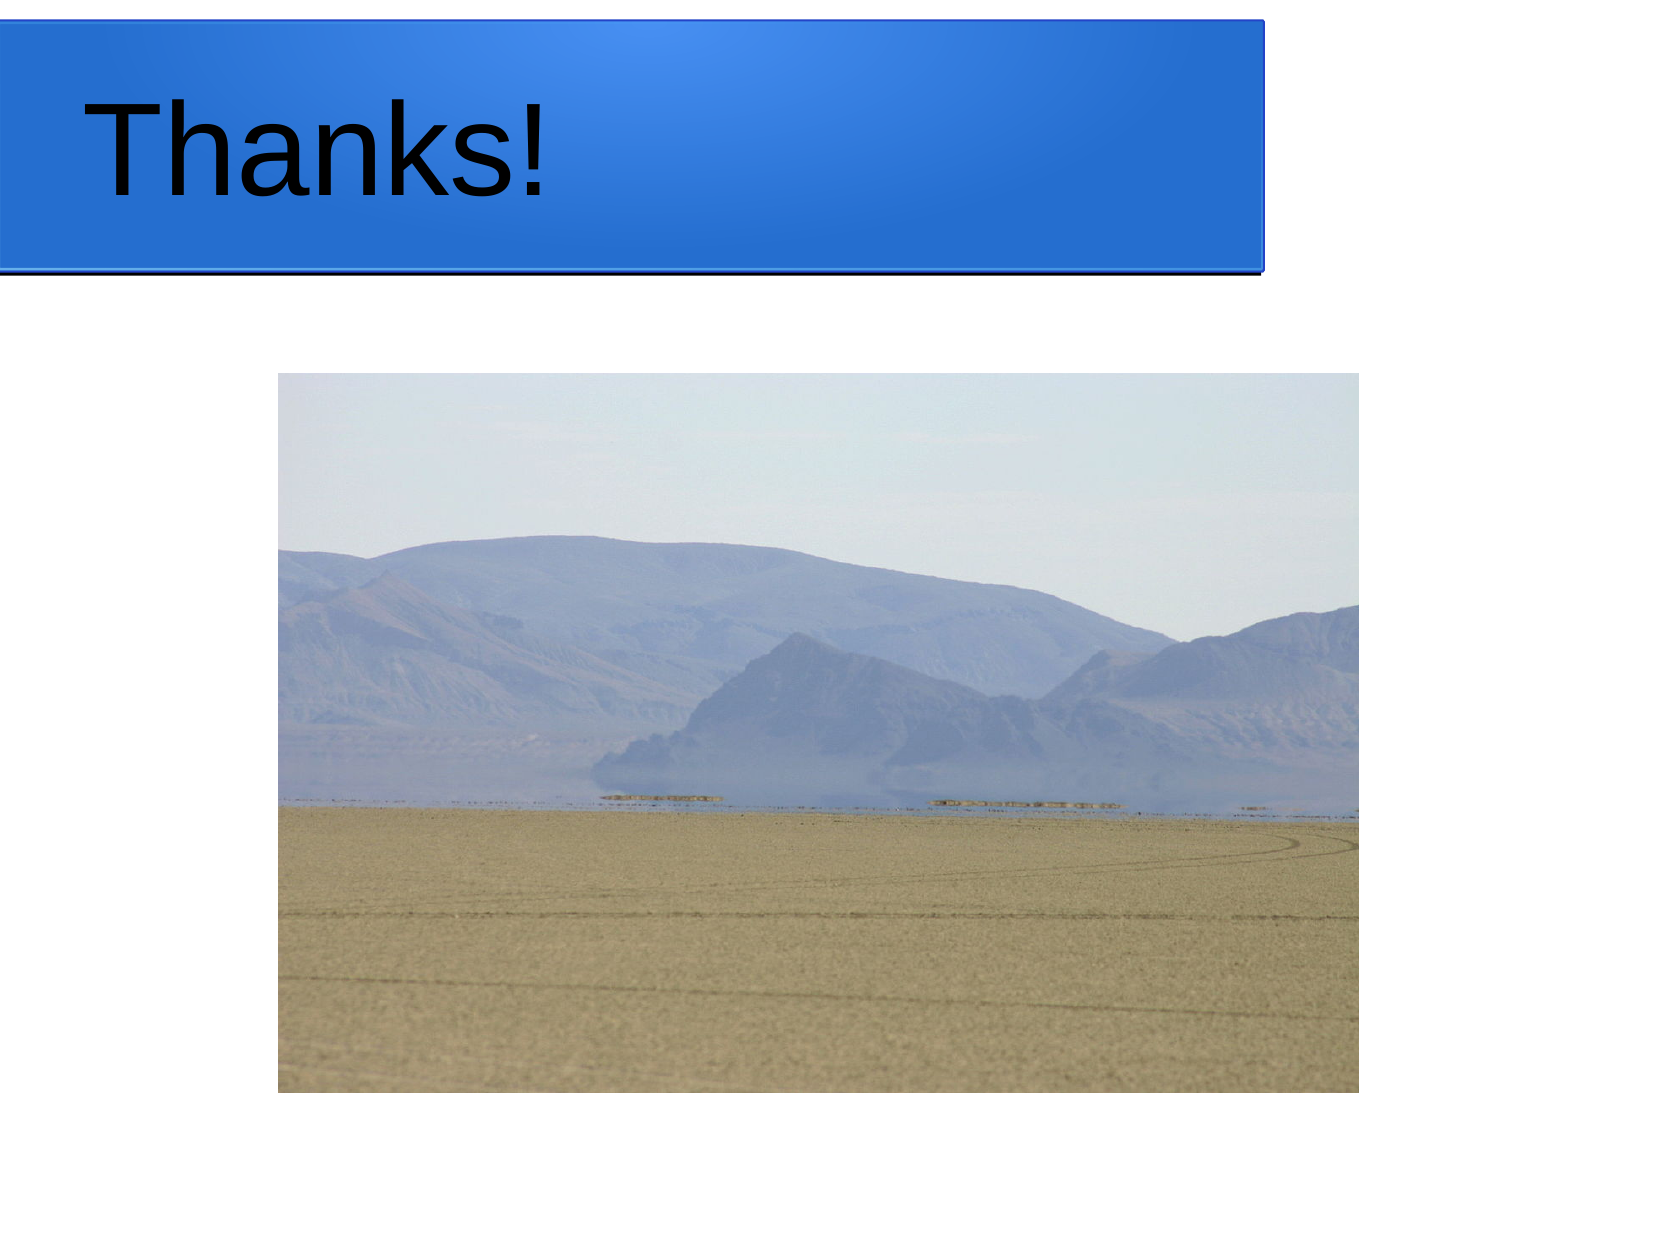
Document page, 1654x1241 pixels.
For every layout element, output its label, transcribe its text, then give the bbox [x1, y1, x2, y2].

title Thanks! [82, 47, 1235, 252]
picture [278, 373, 1359, 1093]
